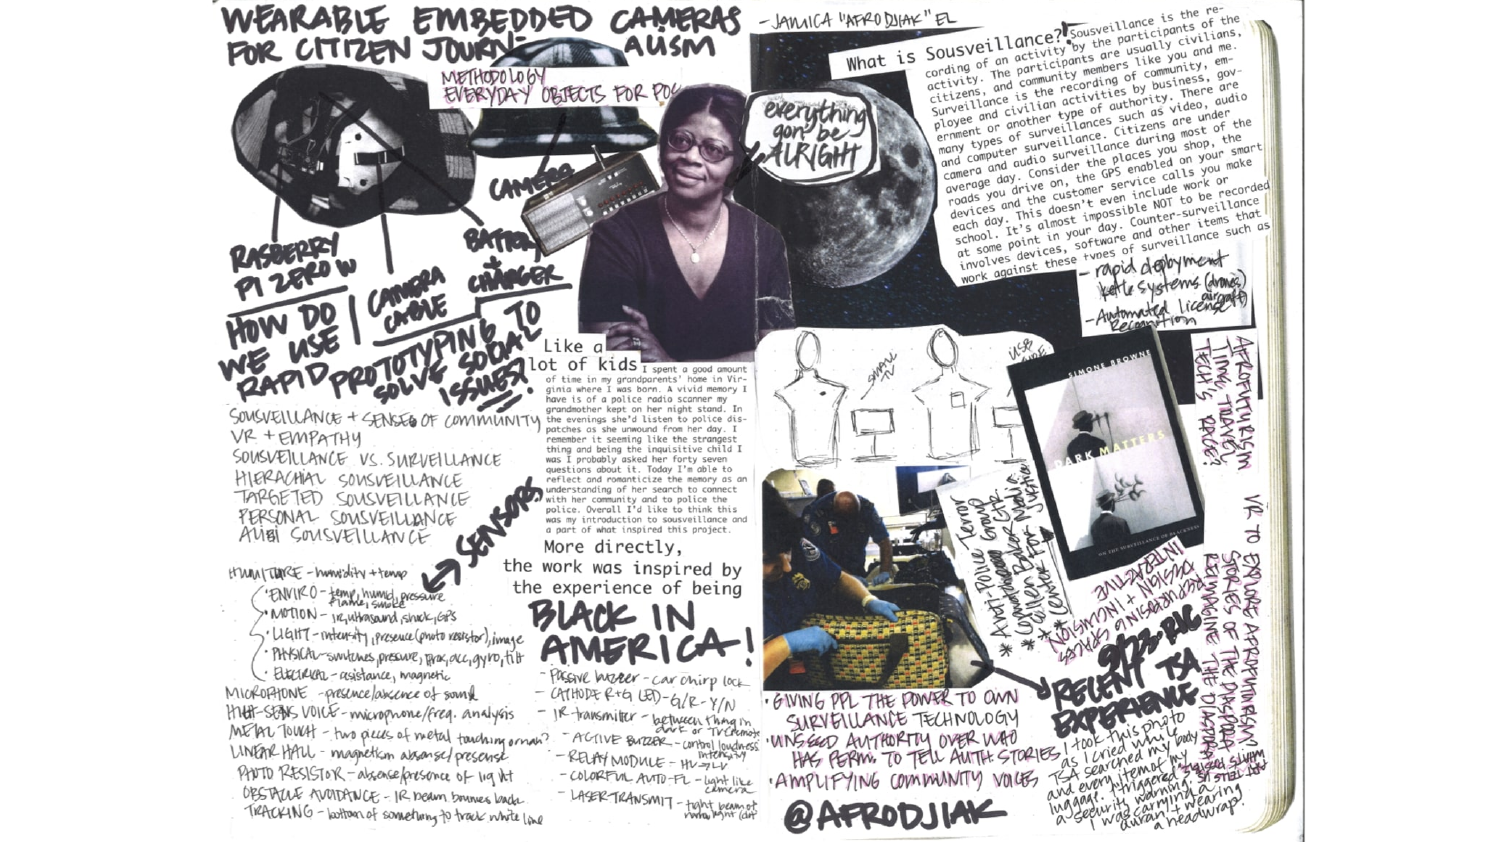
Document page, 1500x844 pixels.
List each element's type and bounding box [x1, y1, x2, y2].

picture [178, 0, 1339, 842]
